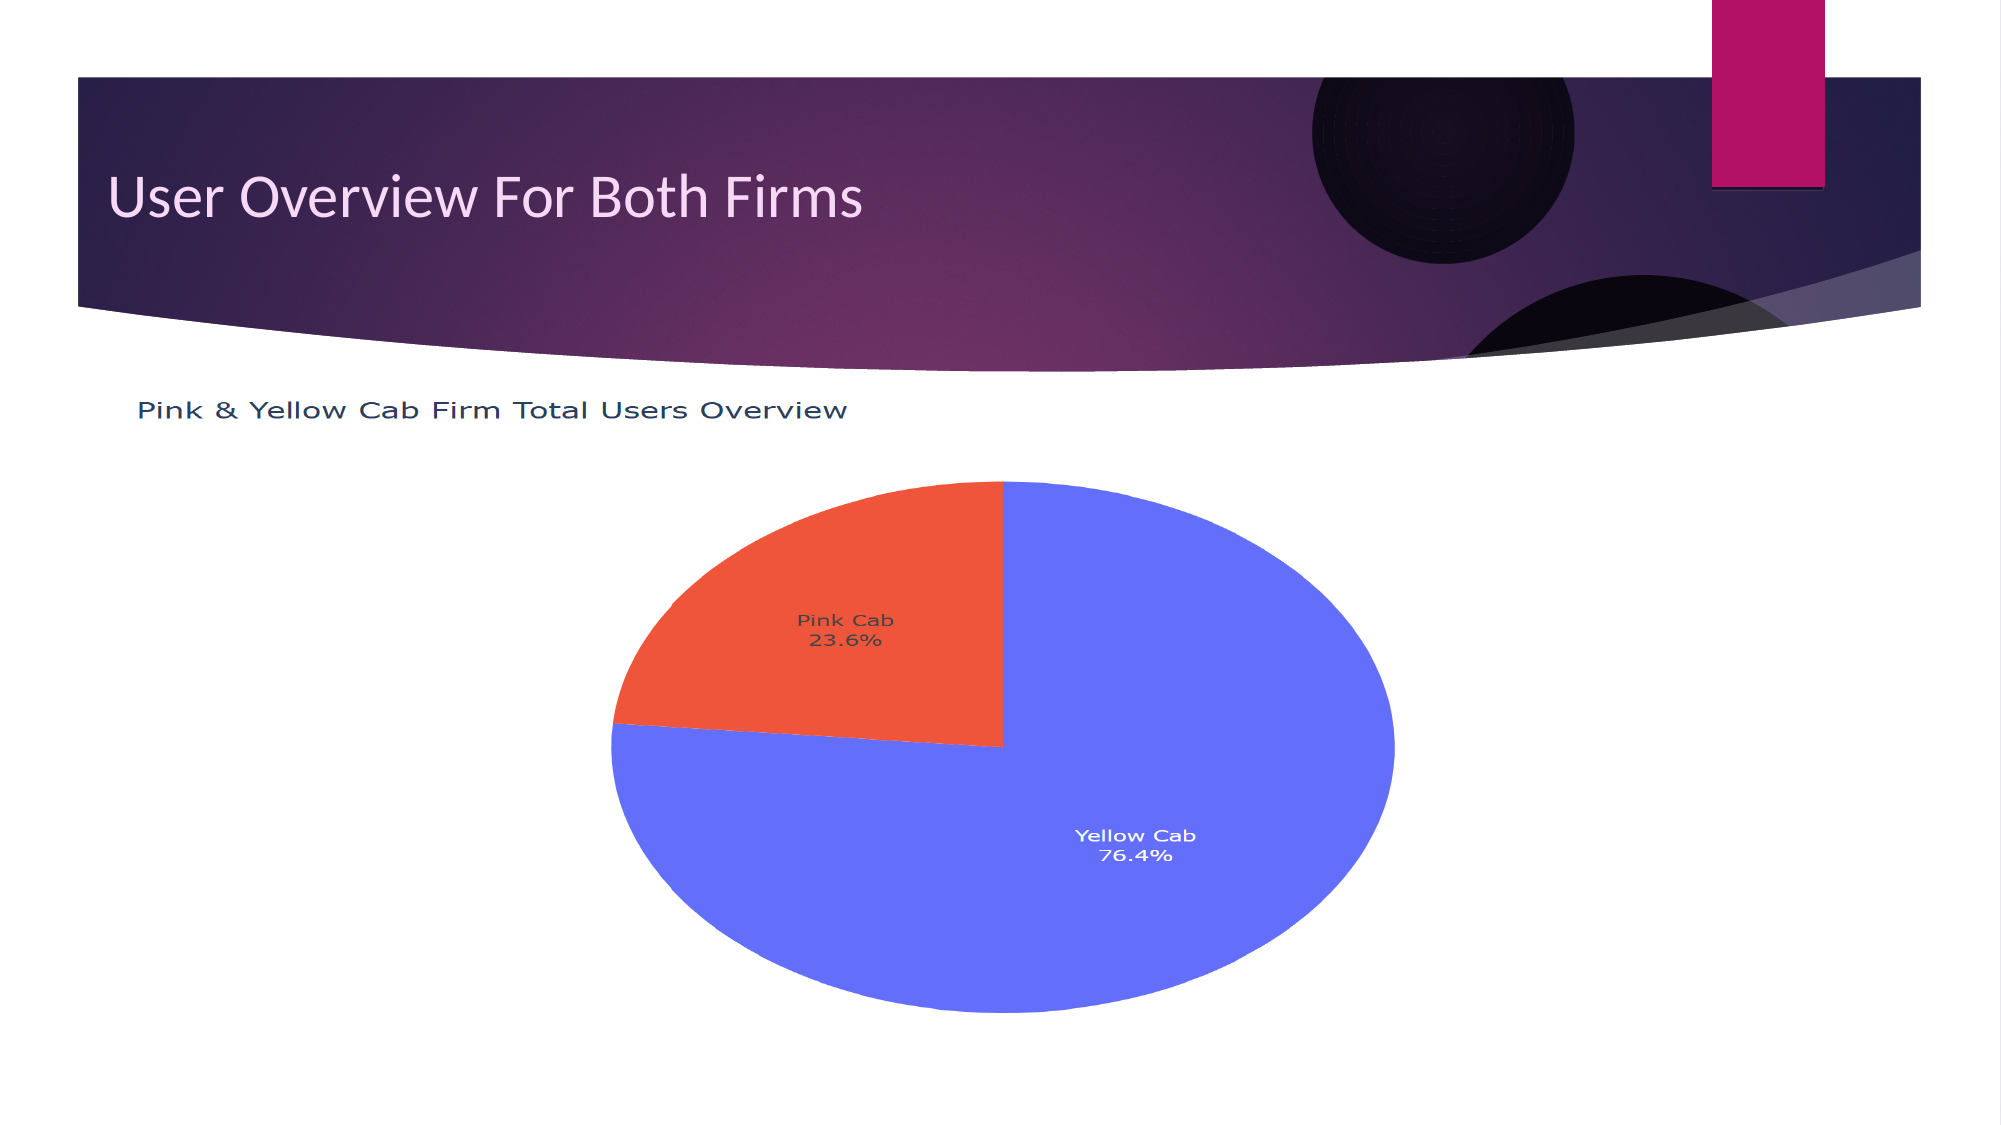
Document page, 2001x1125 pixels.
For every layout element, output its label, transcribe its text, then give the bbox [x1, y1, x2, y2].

title User Overview For Both Firms [92, 83, 1818, 302]
picture [107, 387, 1425, 1035]
